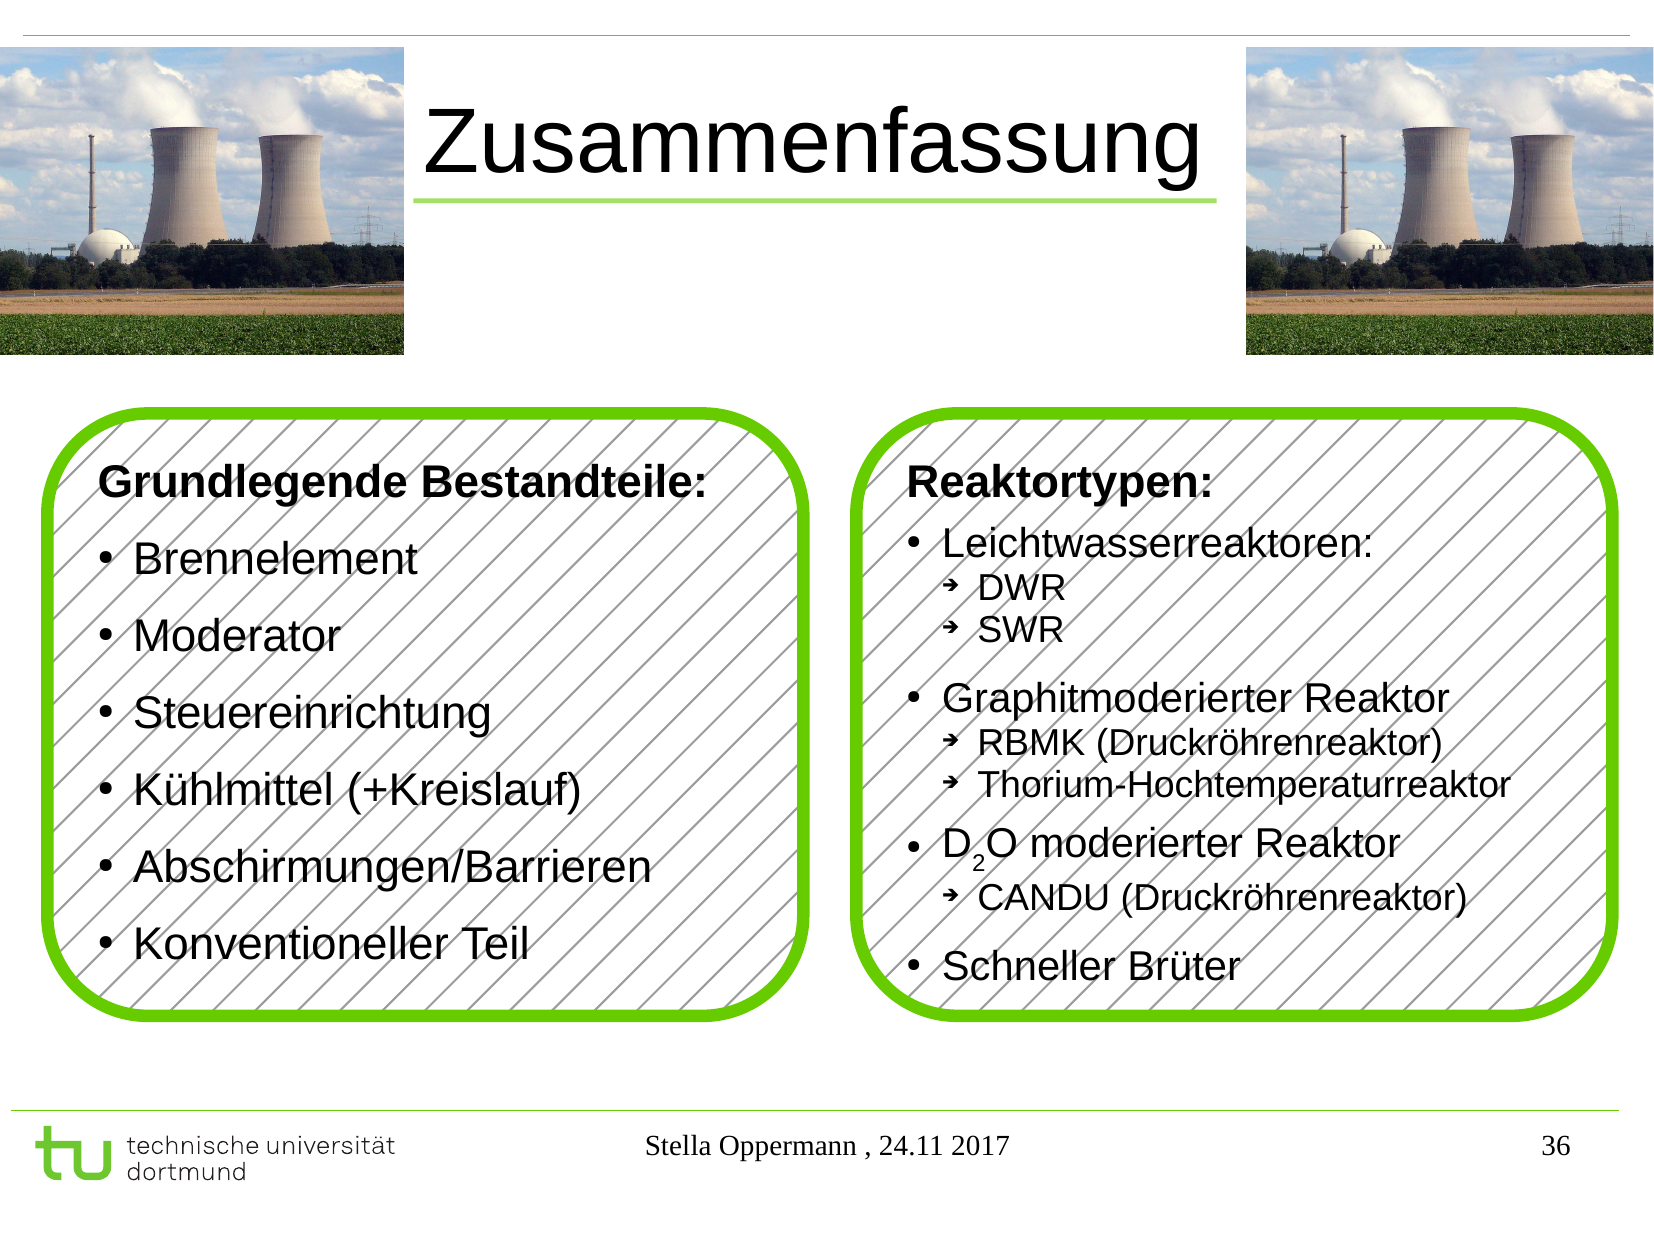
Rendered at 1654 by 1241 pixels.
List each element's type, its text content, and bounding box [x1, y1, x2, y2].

chart [35, 1125, 461, 1241]
text_box [47, 413, 804, 1016]
picture [1246, 47, 1654, 355]
text_box [856, 413, 1613, 992]
picture [0, 47, 404, 355]
text_box Grundlegende Bestandteile: Brennelement Moderator Steuereinrichtung Kühlmittel (+Kreislauf) Abschirmungen/Barrieren Konventioneller Teil [82, 448, 768, 977]
text_box [898, 997, 1571, 1016]
text_box Reaktortypen: Leichtwasserreaktoren: DWR SWR Graphitmoderierter Reaktor RBMK (Druckröhrenreaktor) Thorium-Hochtemperaturreaktor D2O moderierter Reaktor CANDU (Druckröhrenreaktor) Schneller Brüter [891, 448, 1577, 997]
title Zusammenfassung [82, 37, 1571, 245]
